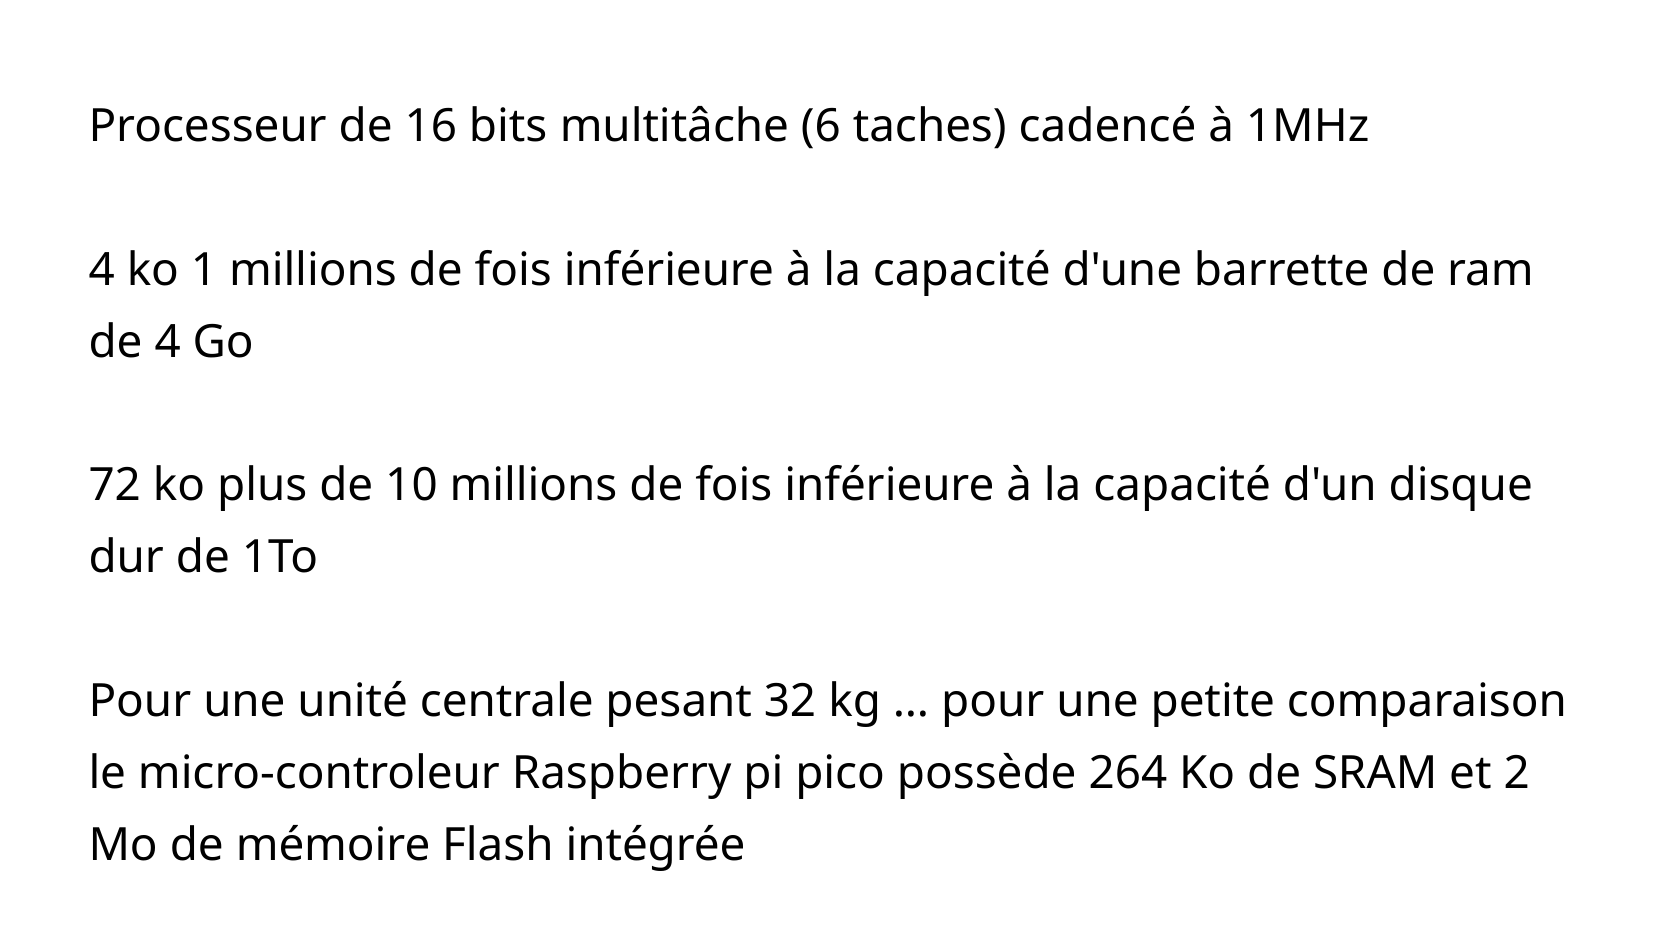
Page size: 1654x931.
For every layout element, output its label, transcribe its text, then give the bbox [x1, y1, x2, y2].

subtitle Processeur de 16 bits multitâche (6 taches) cadencé à 1MHz 4 ko 1 millions de fois inférieure à la capacité d'une barrette de ram de 4 Go 72 ko plus de 10 millions de fois inférieure à la capacité d'un disque dur de 1To Pour une unité centrale pesant 32 kg … pour une petite comparaison le micro-controleur Raspberry pi pico possède 264 Ko de SRAM et 2 Mo de mémoire Flash intégrée [88, 83, 1577, 803]
